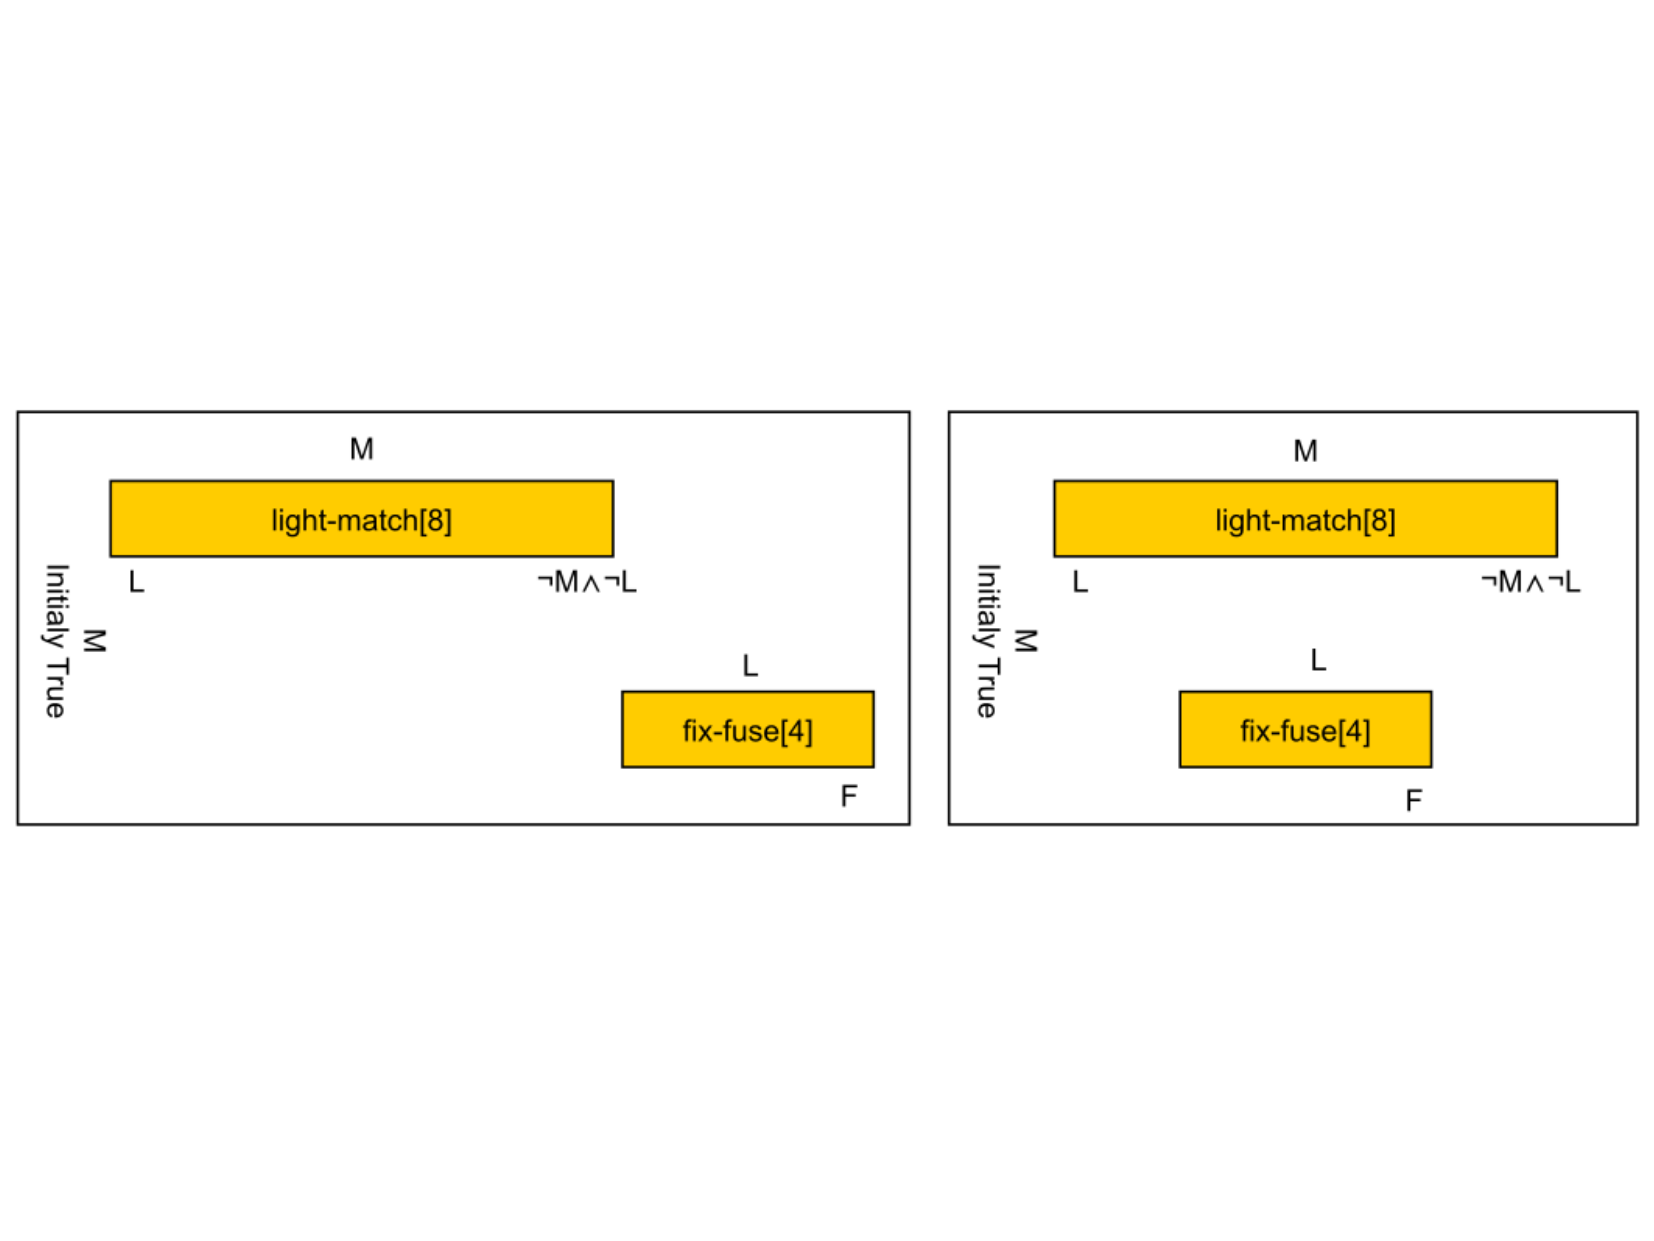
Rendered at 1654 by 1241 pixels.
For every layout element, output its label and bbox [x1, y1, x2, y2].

picture [0, 398, 1654, 840]
